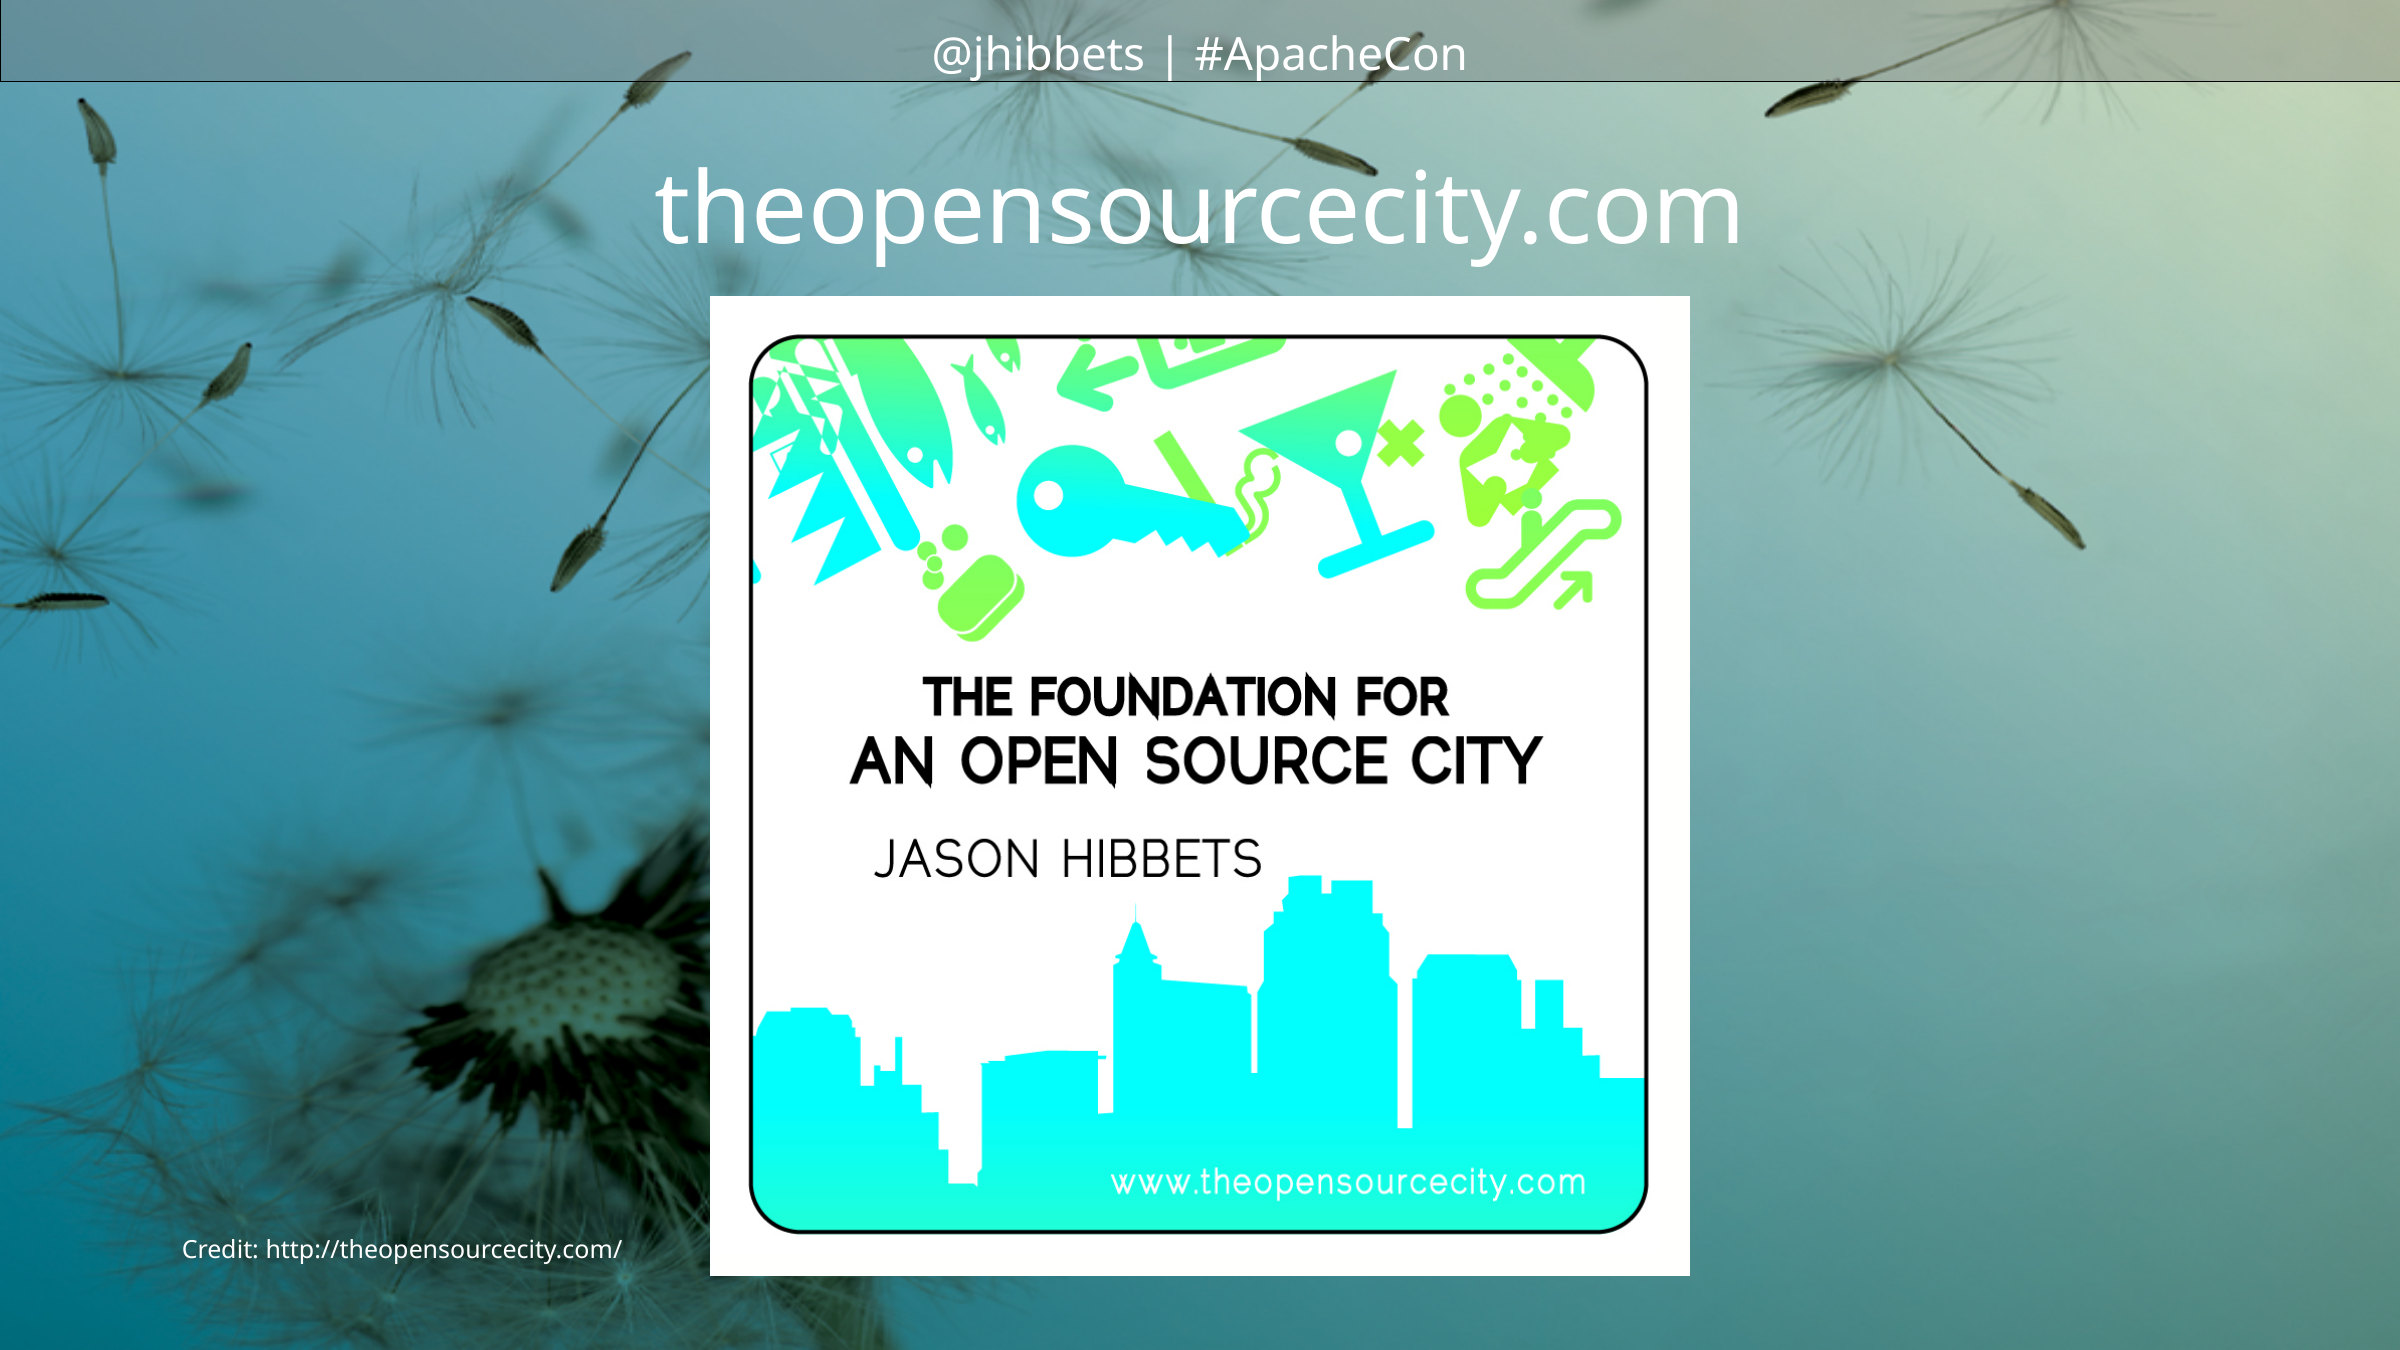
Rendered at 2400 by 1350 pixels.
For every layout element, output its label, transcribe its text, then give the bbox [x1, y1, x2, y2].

text_box Credit: http://theopensourcecity.com/ [167, 1224, 710, 1272]
picture [0, 82, 2400, 1350]
title theopensourcecity.com [120, 92, 2280, 318]
